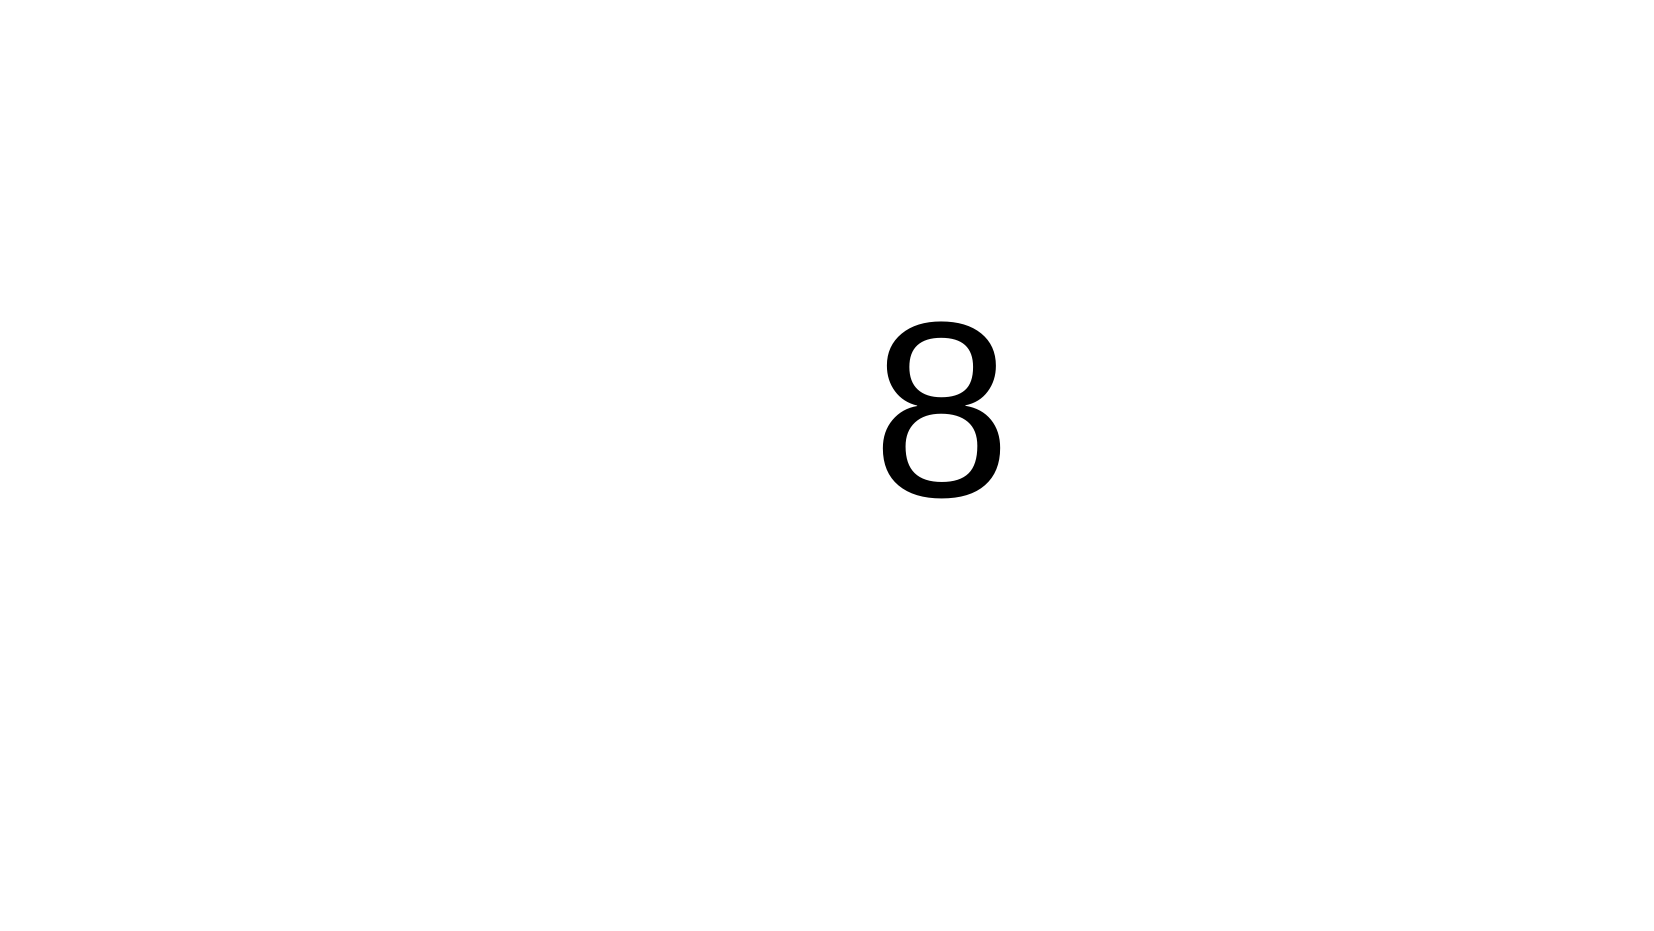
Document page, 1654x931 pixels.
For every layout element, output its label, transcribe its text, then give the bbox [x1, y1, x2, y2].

title 8 [474, 250, 1409, 571]
